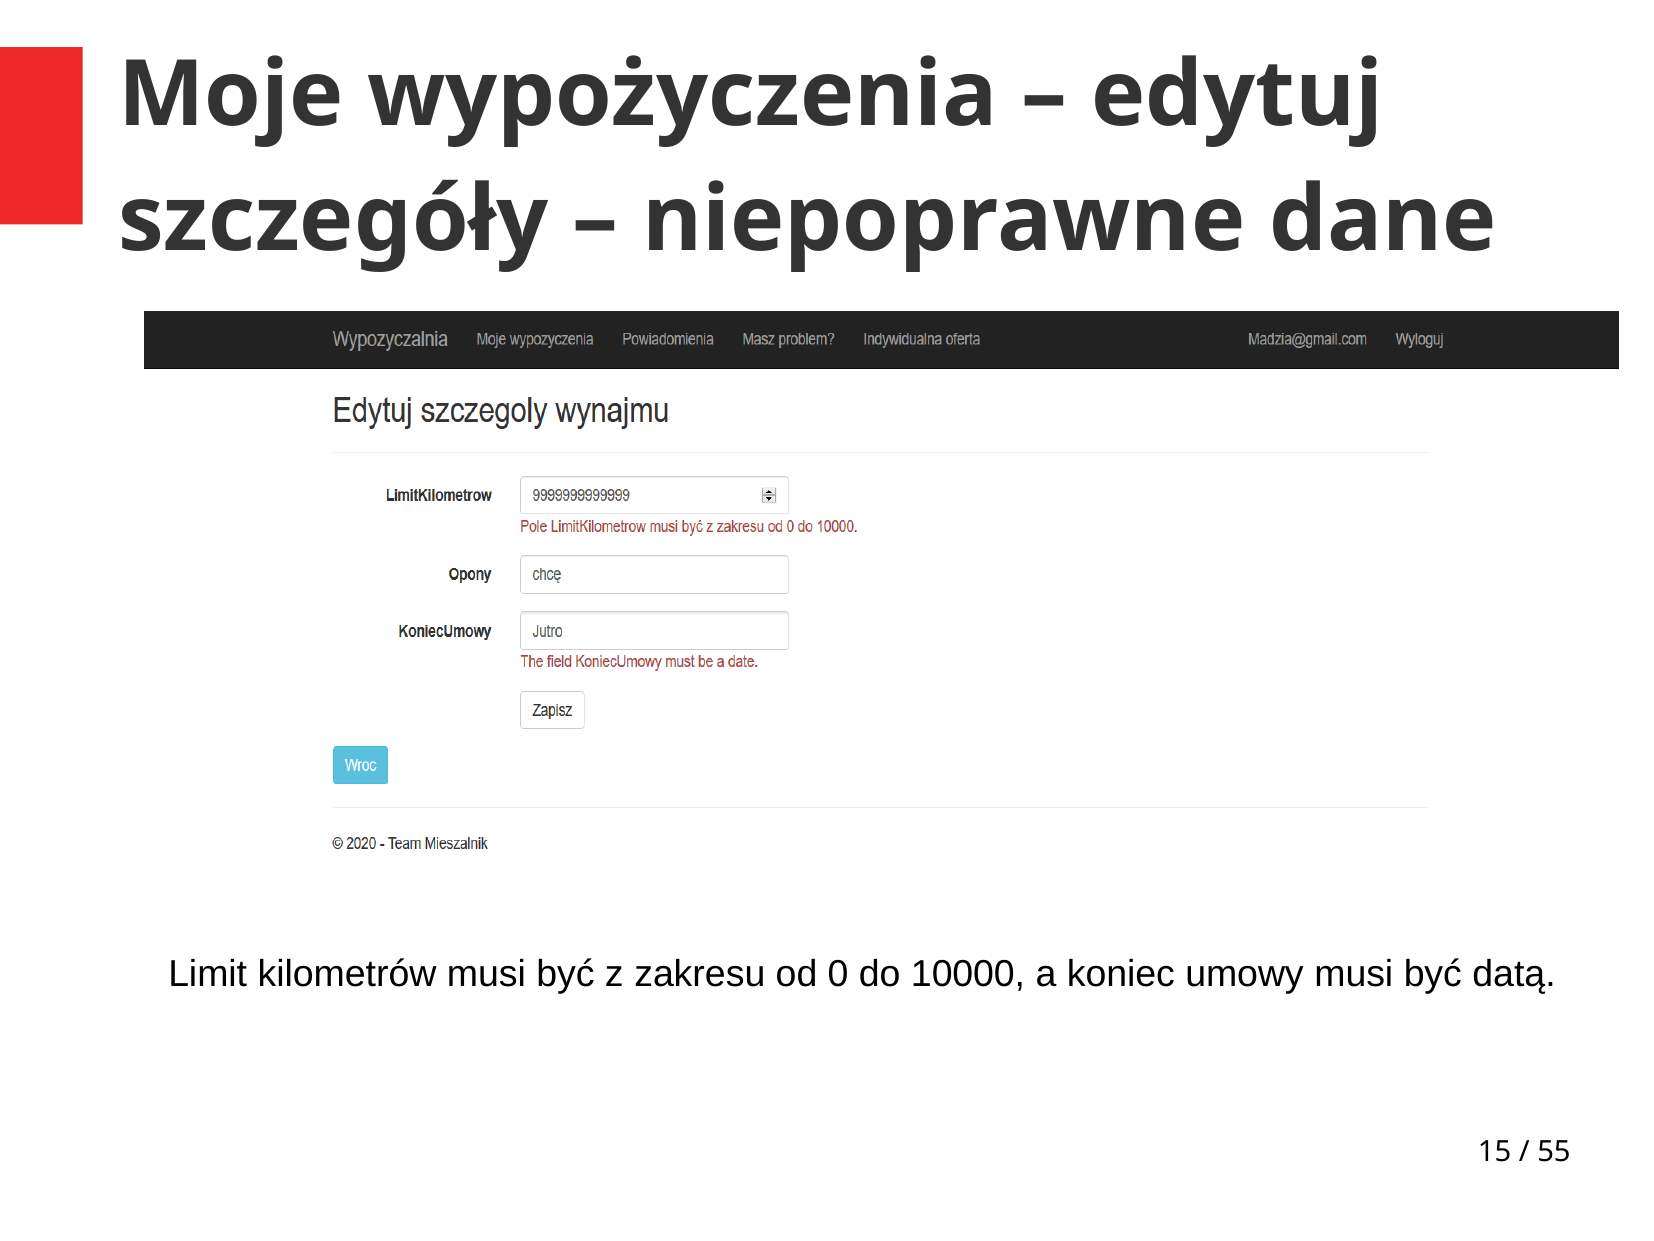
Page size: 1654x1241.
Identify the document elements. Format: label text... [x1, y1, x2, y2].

picture [144, 311, 1619, 875]
text_box Limit kilometrów musi być z zakresu od 0 do 10000, a koniec umowy musi być datą. [153, 944, 1595, 1002]
title Moje wypożyczenia – edytuj szczegóły – niepoprawne dane [118, 28, 1571, 278]
